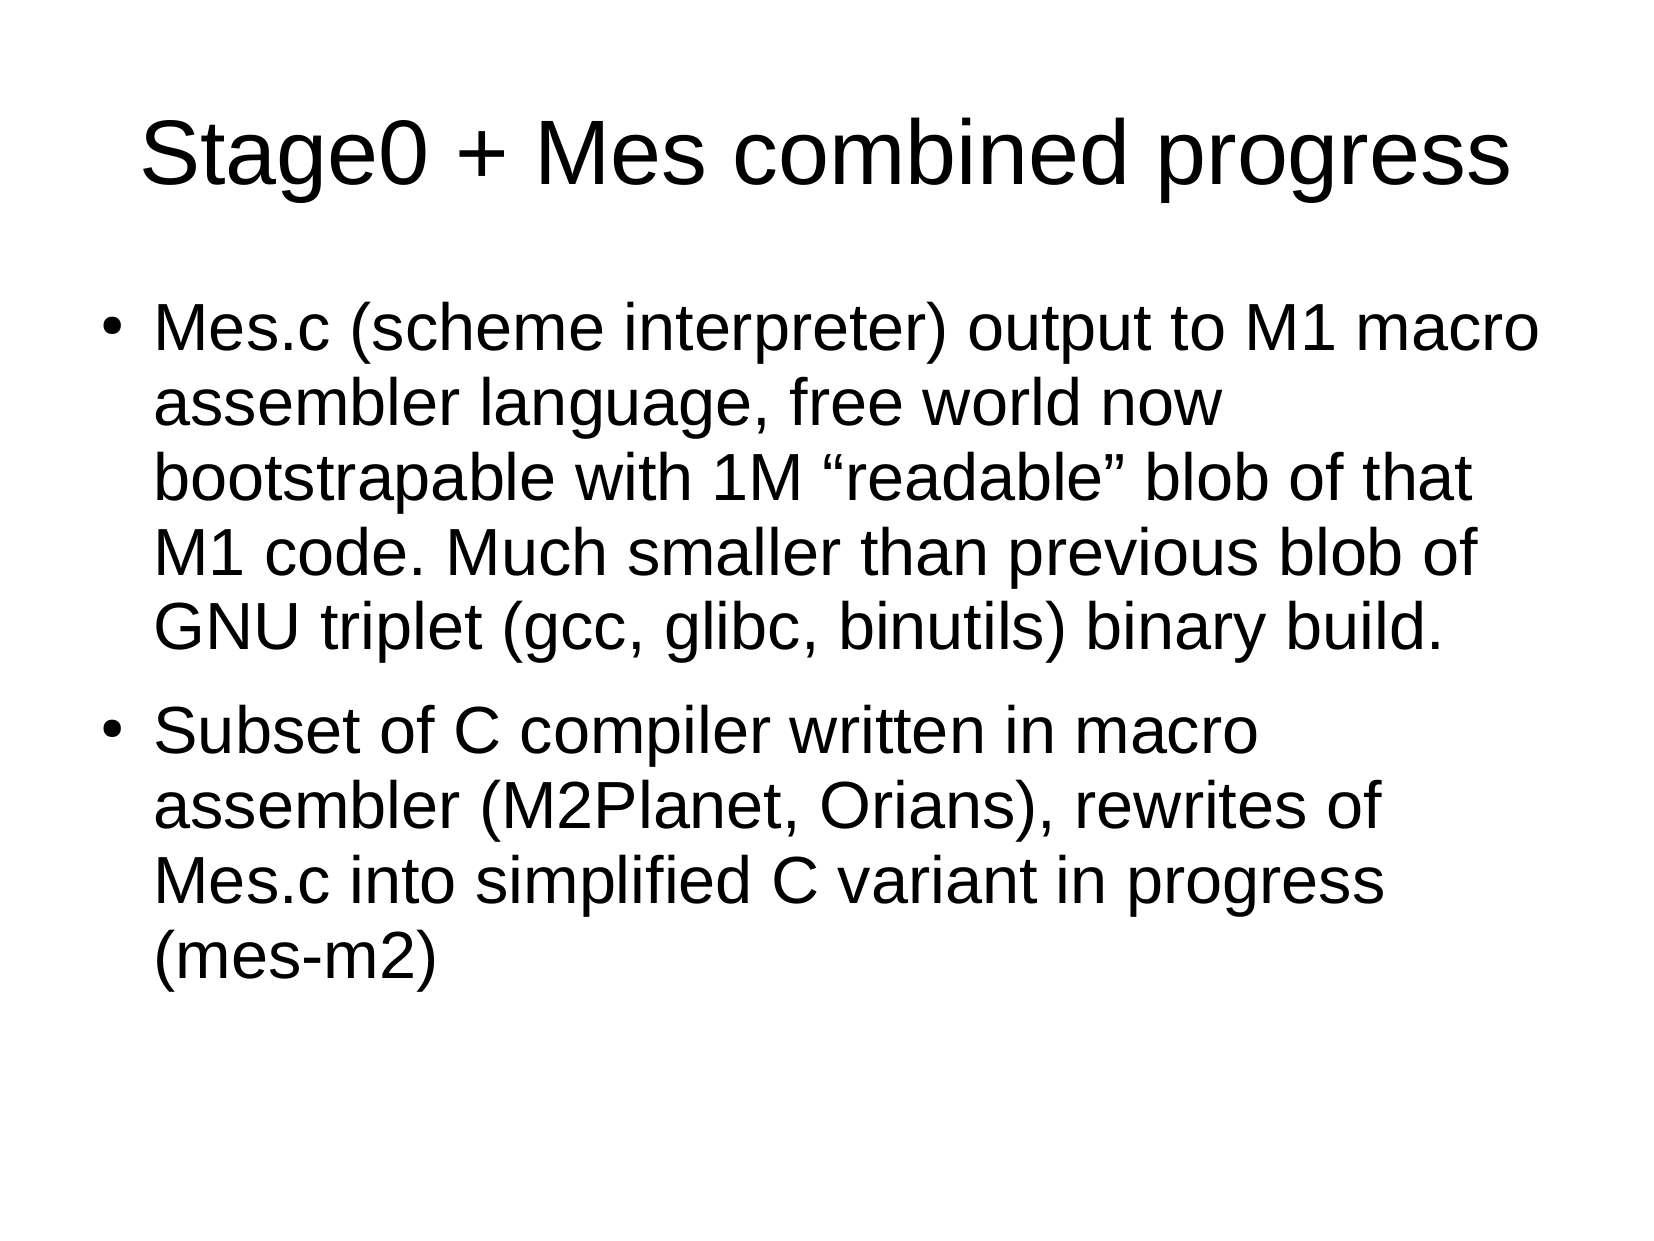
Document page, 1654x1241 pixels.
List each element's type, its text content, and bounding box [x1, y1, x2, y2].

list Mes.c (scheme interpreter) output to M1 macro assembler language, free world now bootstrapable with 1M “readable” blob of that M1 code. Much smaller than previous blob of GNU triplet (gcc, glibc, binutils) binary build. Subset of C compiler written in macro assembler (M2Planet, Orians), rewrites of Mes.c into simplified C variant in progress (mes-m2) [82, 290, 1571, 1010]
title Stage0 + Mes combined progress [82, 49, 1571, 257]
